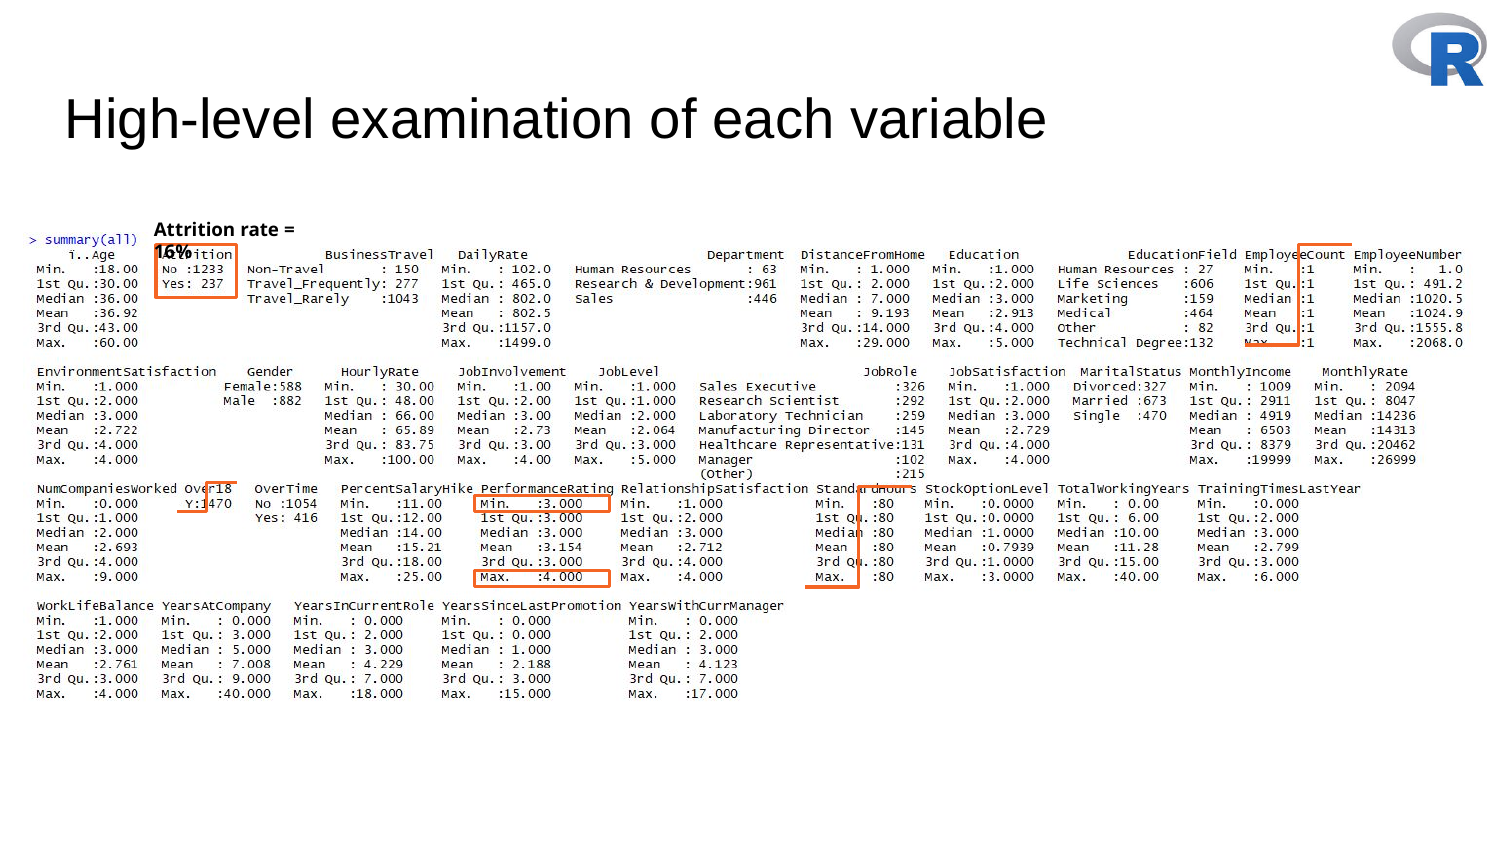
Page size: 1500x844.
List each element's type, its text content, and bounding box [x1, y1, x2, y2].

picture [1388, 10, 1487, 90]
picture [158, 278, 235, 296]
text_box Attrition rate = 16% [138, 202, 352, 278]
picture [23, 232, 1474, 707]
title High-level examination of each variable [49, 67, 1448, 173]
